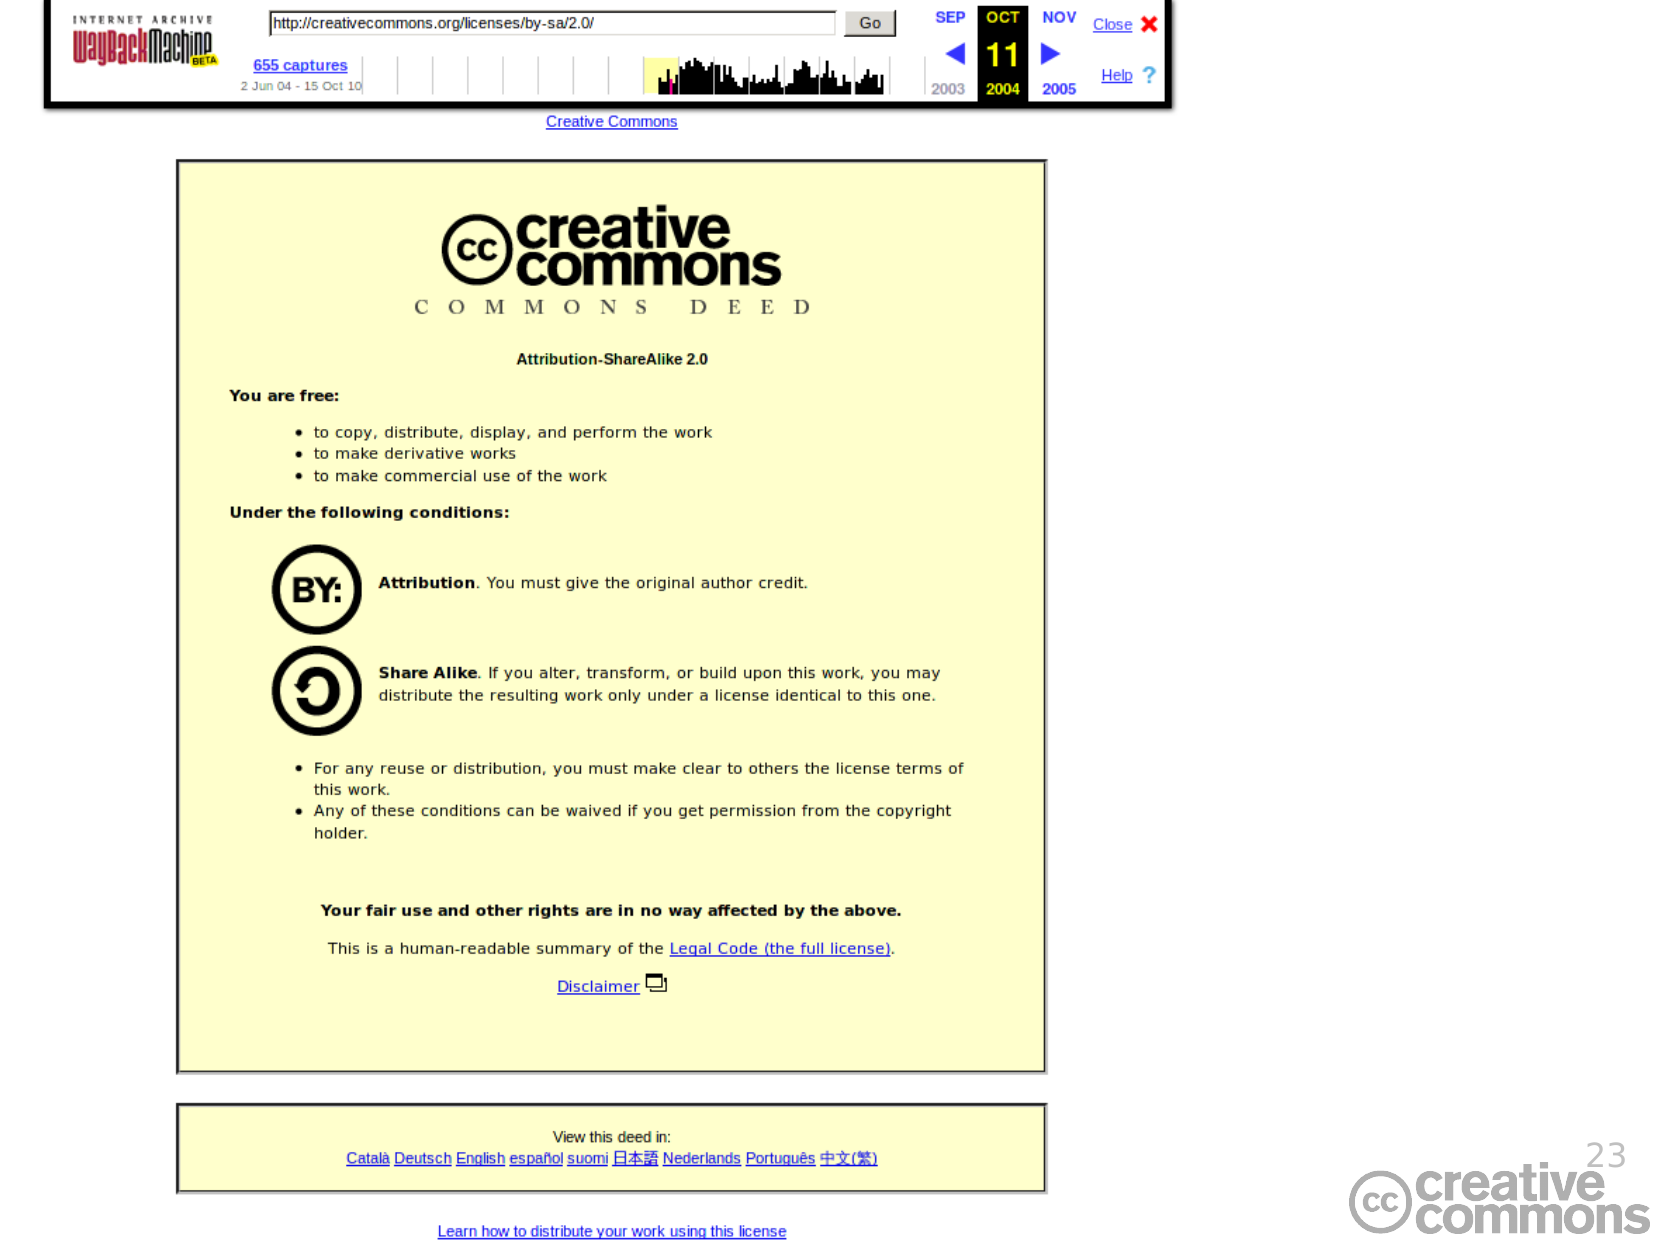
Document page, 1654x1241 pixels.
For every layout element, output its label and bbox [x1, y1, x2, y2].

picture [37, 0, 1186, 1241]
picture [1349, 1162, 1650, 1234]
